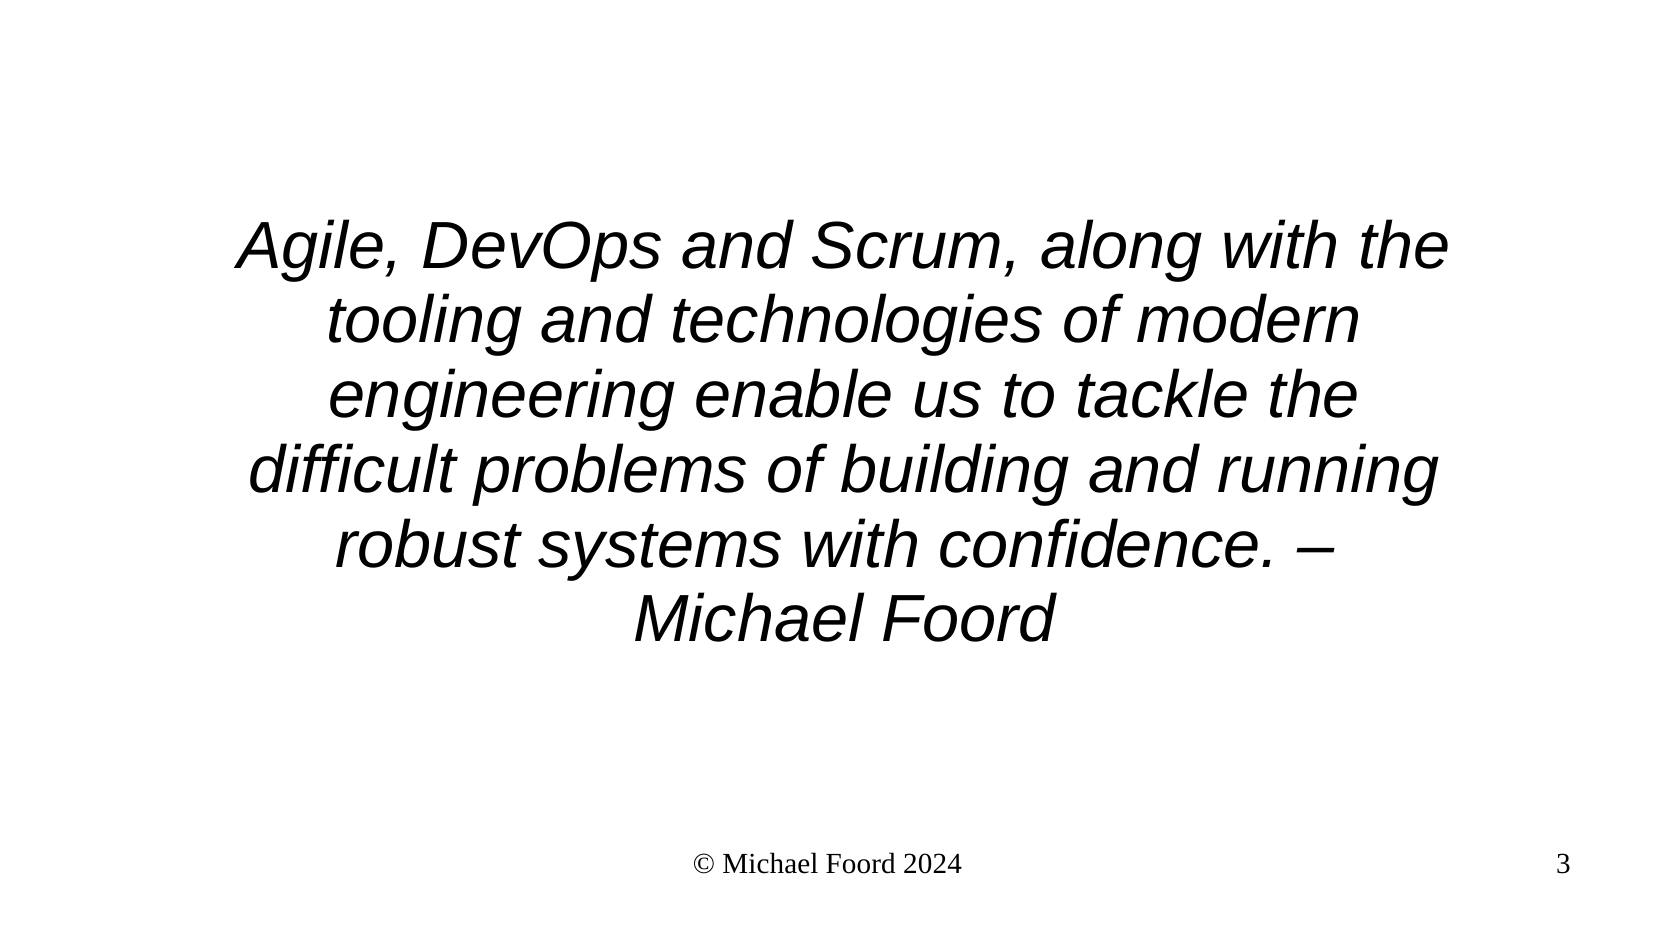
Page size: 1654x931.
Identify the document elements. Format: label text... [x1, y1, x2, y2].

subtitle Agile, DevOps and Scrum, along with the tooling and technologies of modern engineering enable us to tackle the difficult problems of building and running robust systems with confidence. – Michael Foord [224, 119, 1465, 745]
